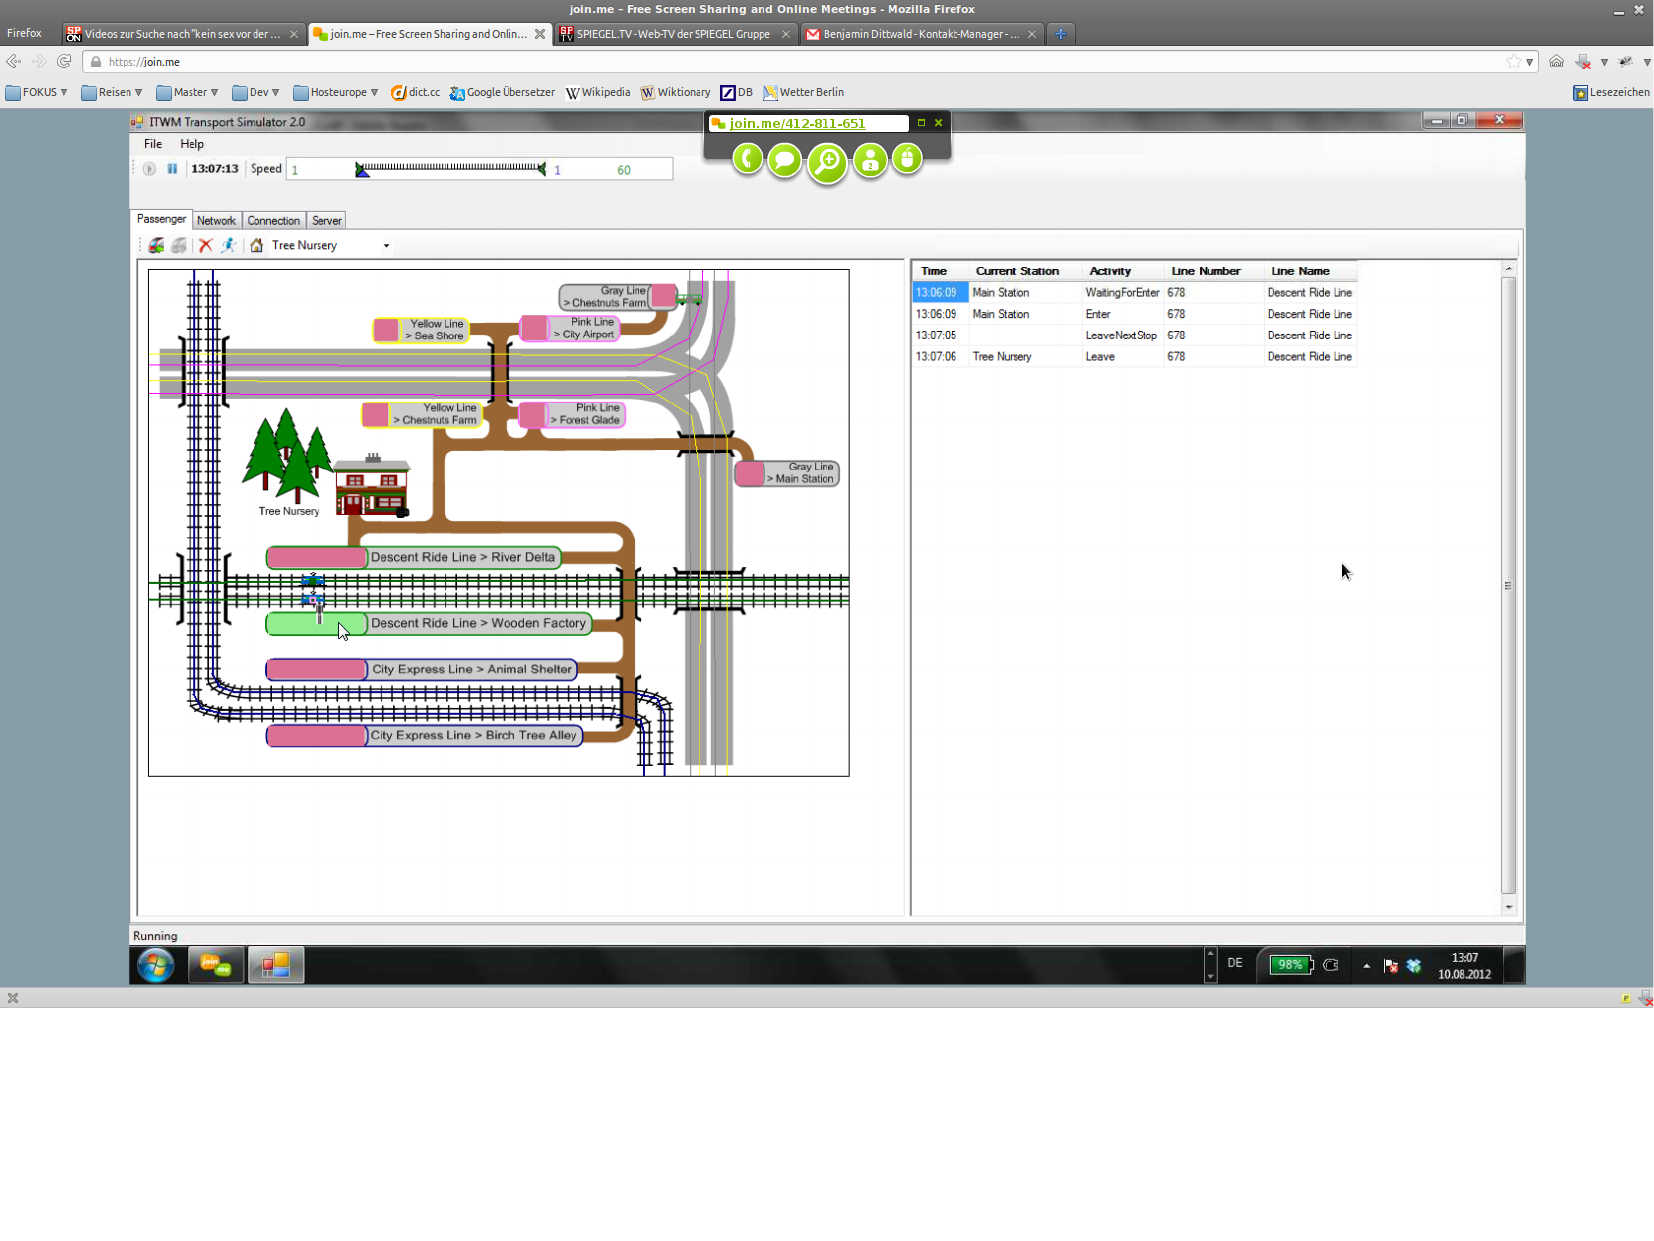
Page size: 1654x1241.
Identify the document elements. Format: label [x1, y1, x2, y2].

picture [0, 0, 1654, 1008]
